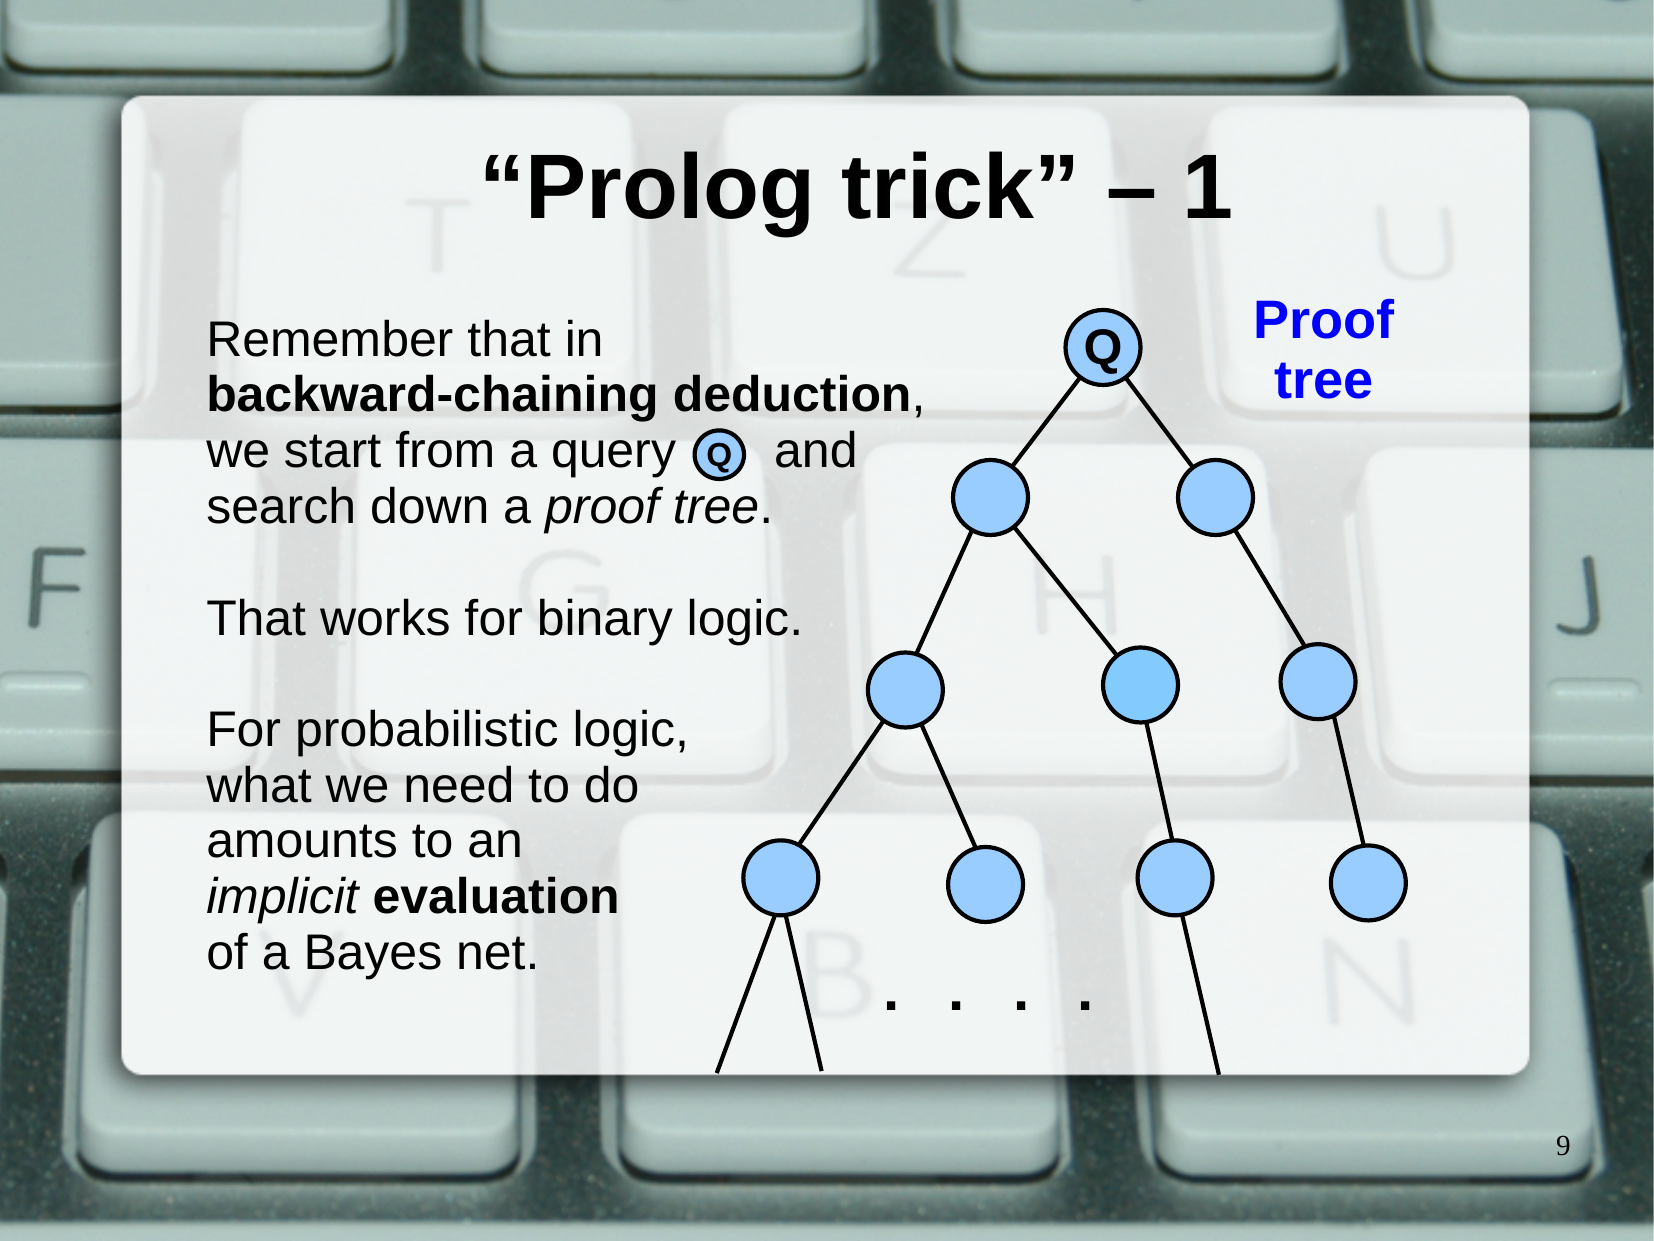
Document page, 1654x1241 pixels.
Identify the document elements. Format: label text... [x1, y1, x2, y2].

text_box Remember that in backward-chaining deduction, we start from a query and search down a proof tree. That works for binary logic. For probabilistic logic, what we need to do amounts to an implicit evaluation of a Bayes net. [191, 303, 989, 992]
picture [0, 0, 1654, 1241]
text_box Proof tree [1213, 282, 1435, 421]
title “Prolog trick” – 1 [425, 122, 1289, 252]
text_box [989, 459, 1029, 535]
text_box [1137, 840, 1213, 916]
text_box [1178, 459, 1254, 535]
text_box [989, 847, 1024, 922]
text_box [1103, 647, 1179, 723]
text_box . . . . [868, 950, 1145, 1033]
text_box Q [1065, 309, 1141, 385]
text_box [1280, 644, 1356, 720]
text_box [1330, 845, 1406, 921]
text_box Q [694, 430, 745, 479]
